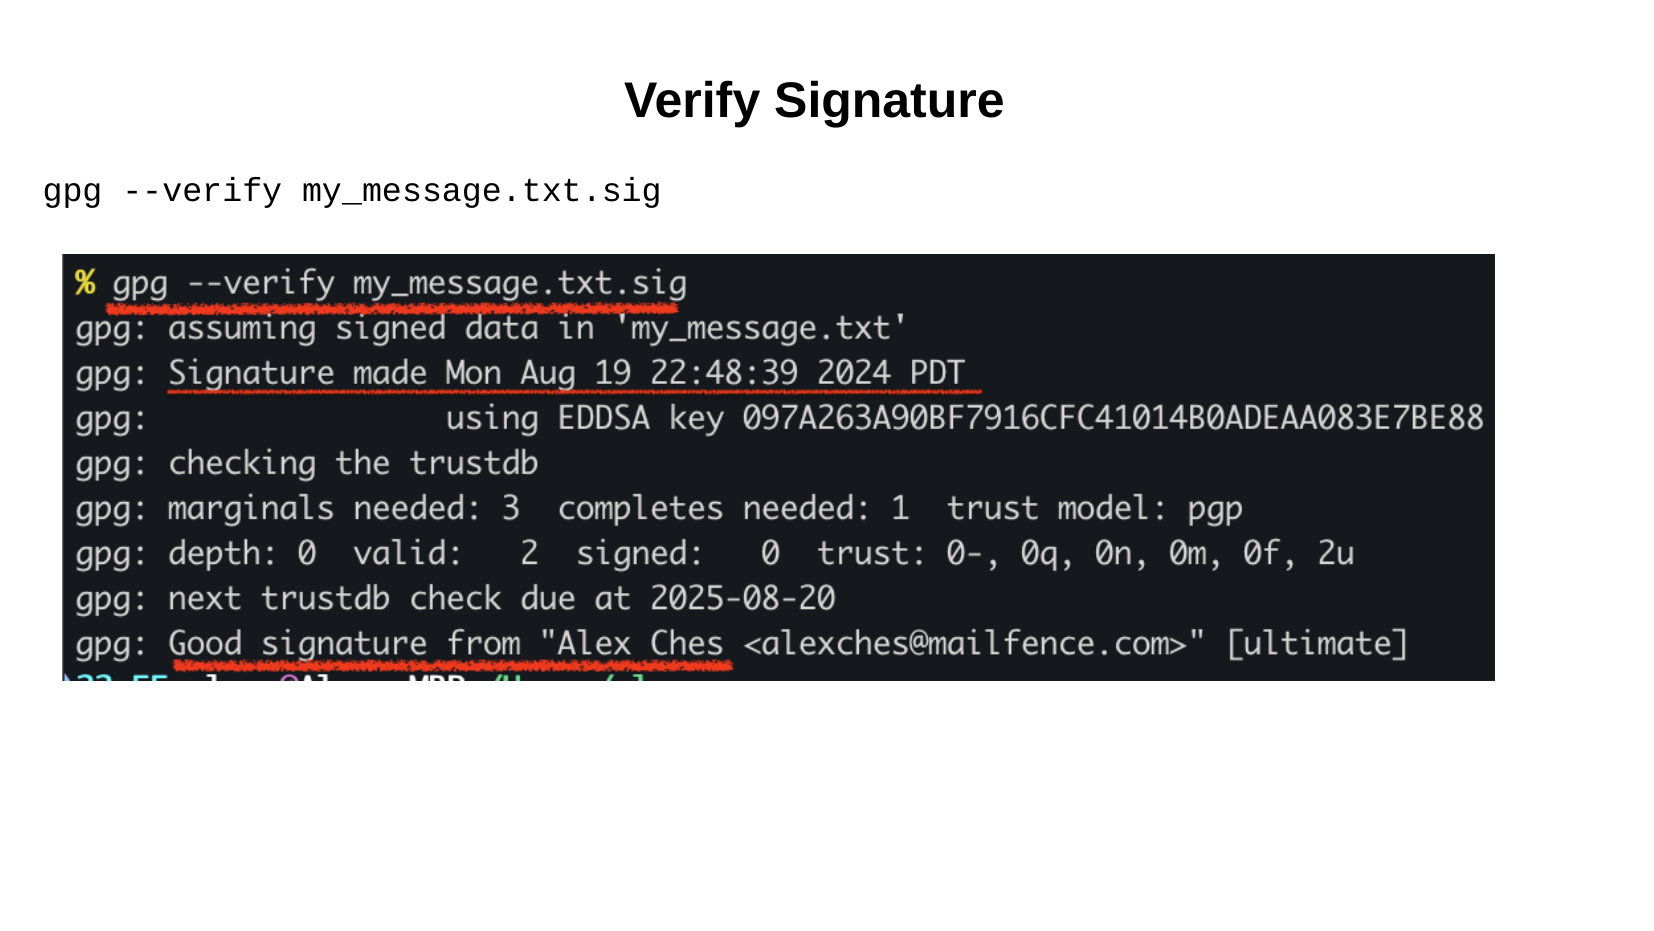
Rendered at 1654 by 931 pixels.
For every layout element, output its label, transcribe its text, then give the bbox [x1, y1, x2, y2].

list gpg --verify my_message.txt.sig [42, 173, 708, 813]
title Verify Signature [108, 42, 1521, 158]
picture [62, 254, 1495, 681]
